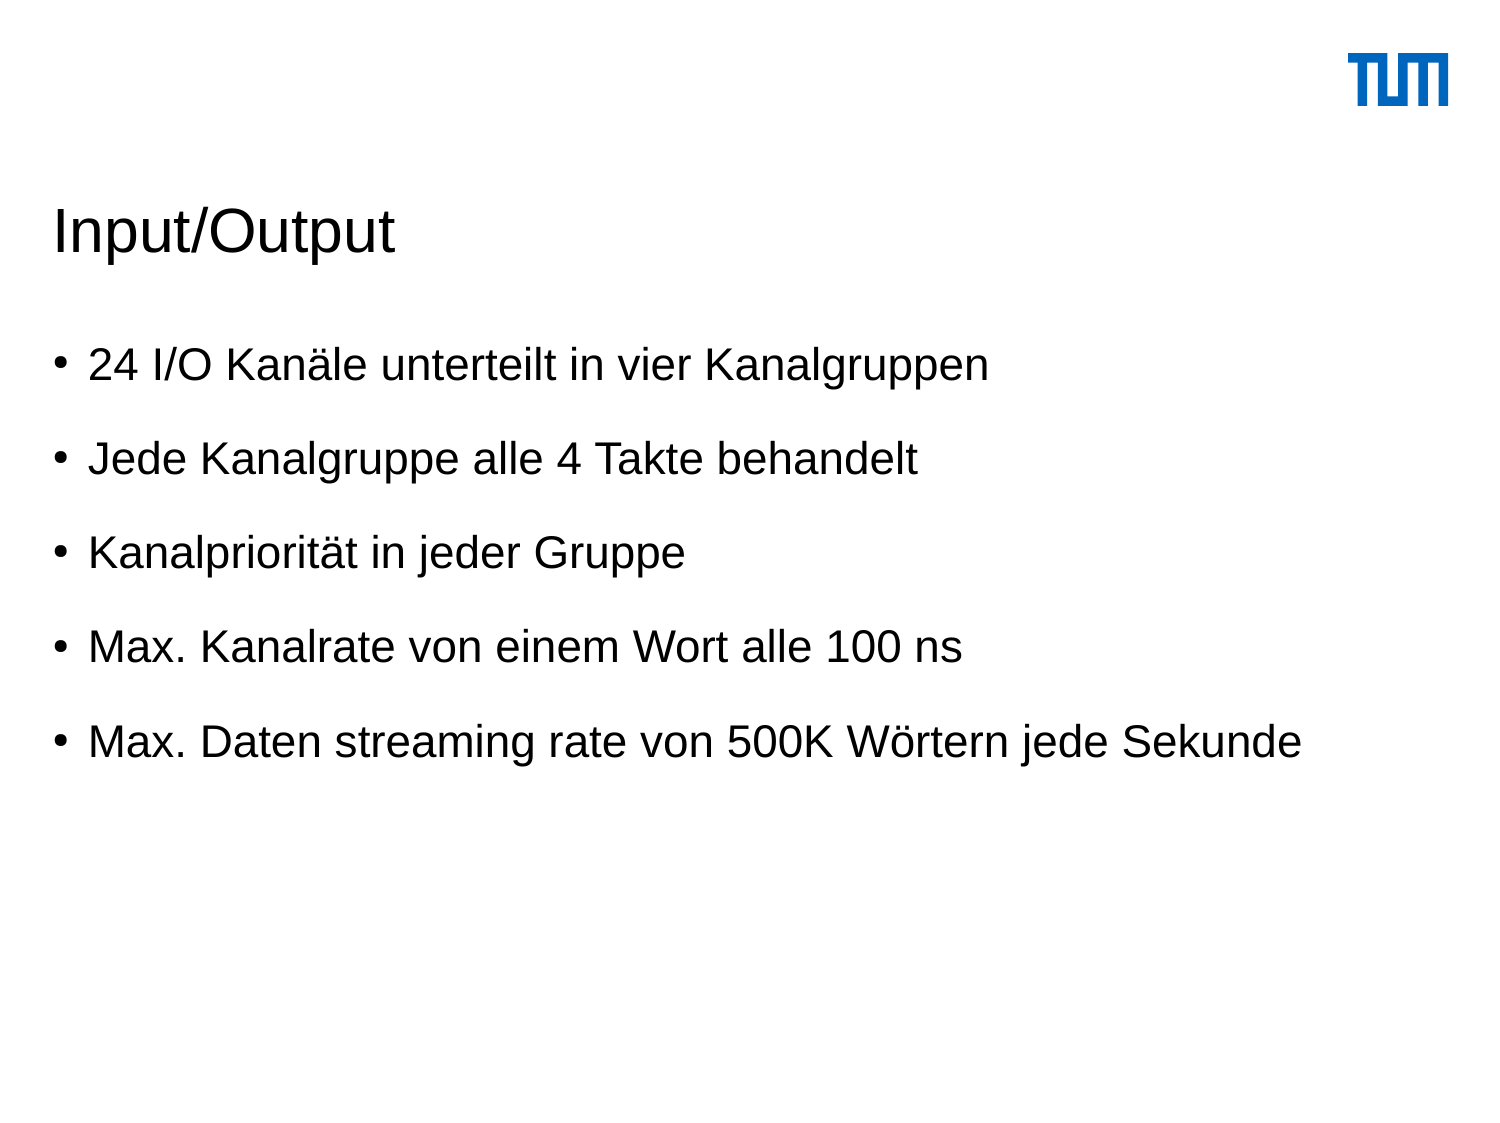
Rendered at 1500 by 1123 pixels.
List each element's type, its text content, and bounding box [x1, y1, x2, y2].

list 24 I/O Kanäle unterteilt in vier Kanalgruppen Jede Kanalgruppe alle 4 Takte behandelt Kanalpriorität in jeder Gruppe Max. Kanalrate von einem Wort alle 100 ns Max. Daten streaming rate von 500K Wörtern jede Sekunde [52, 330, 1453, 1105]
title Input/Output [52, 199, 1453, 262]
